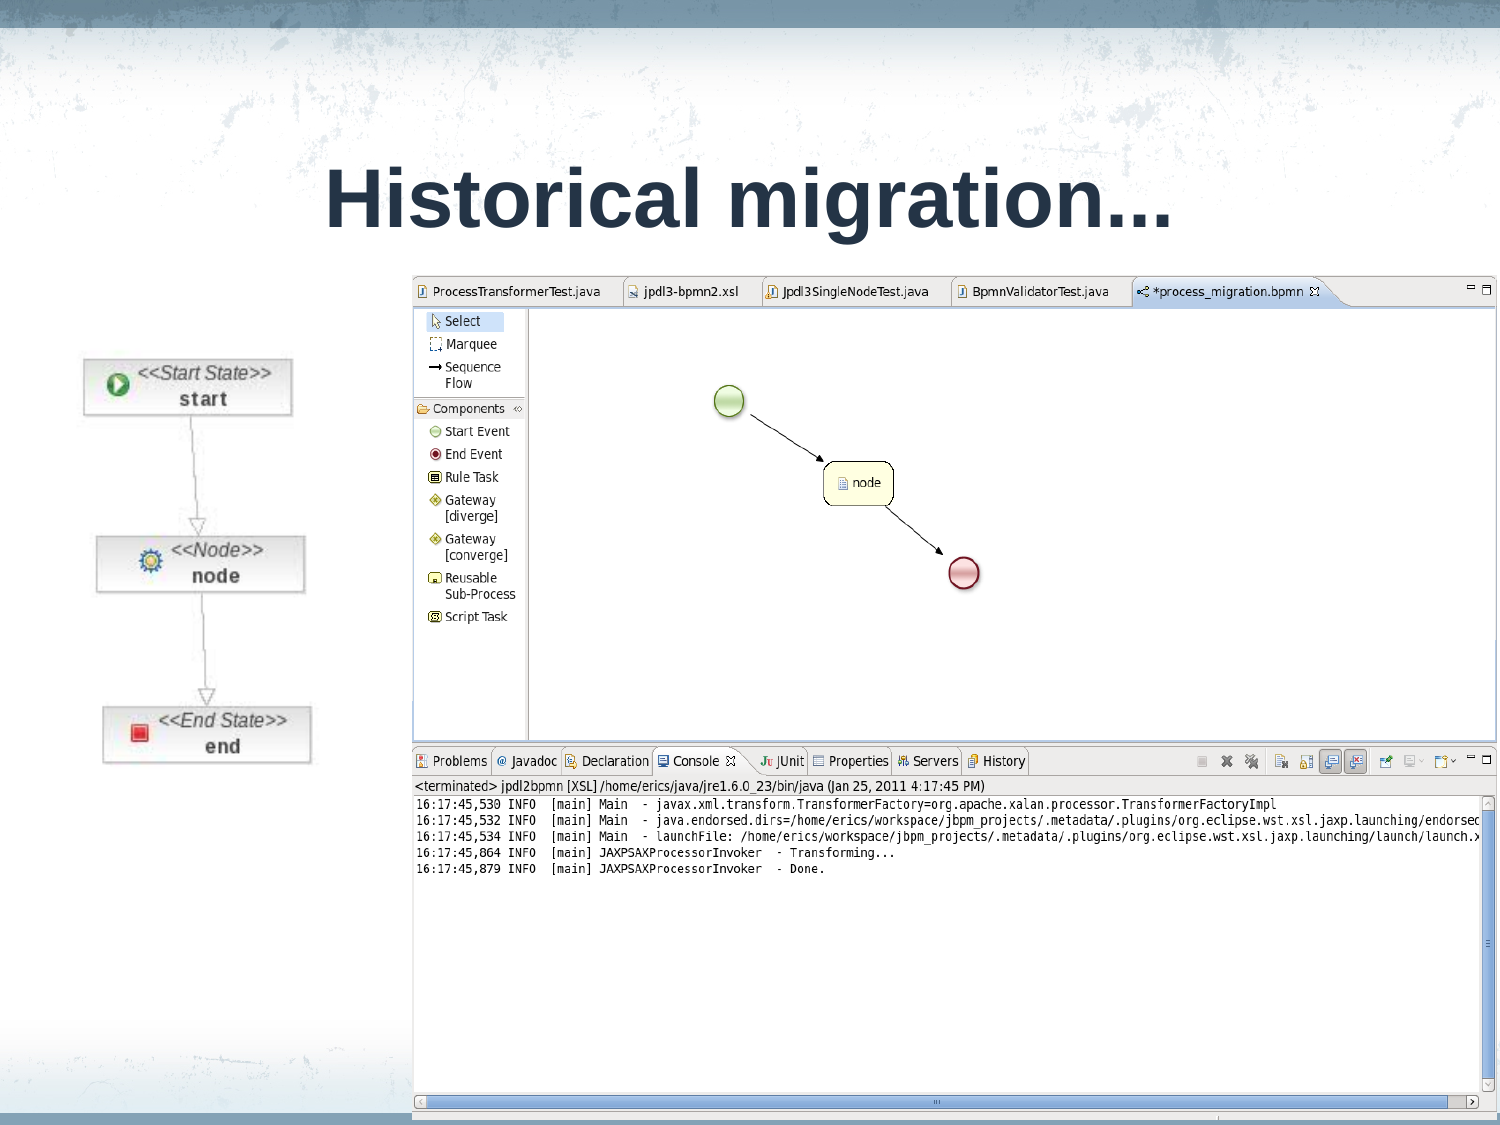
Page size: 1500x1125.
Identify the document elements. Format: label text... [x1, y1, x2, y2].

title Historical migration... [112, 76, 1388, 312]
picture [0, 0, 1500, 1125]
